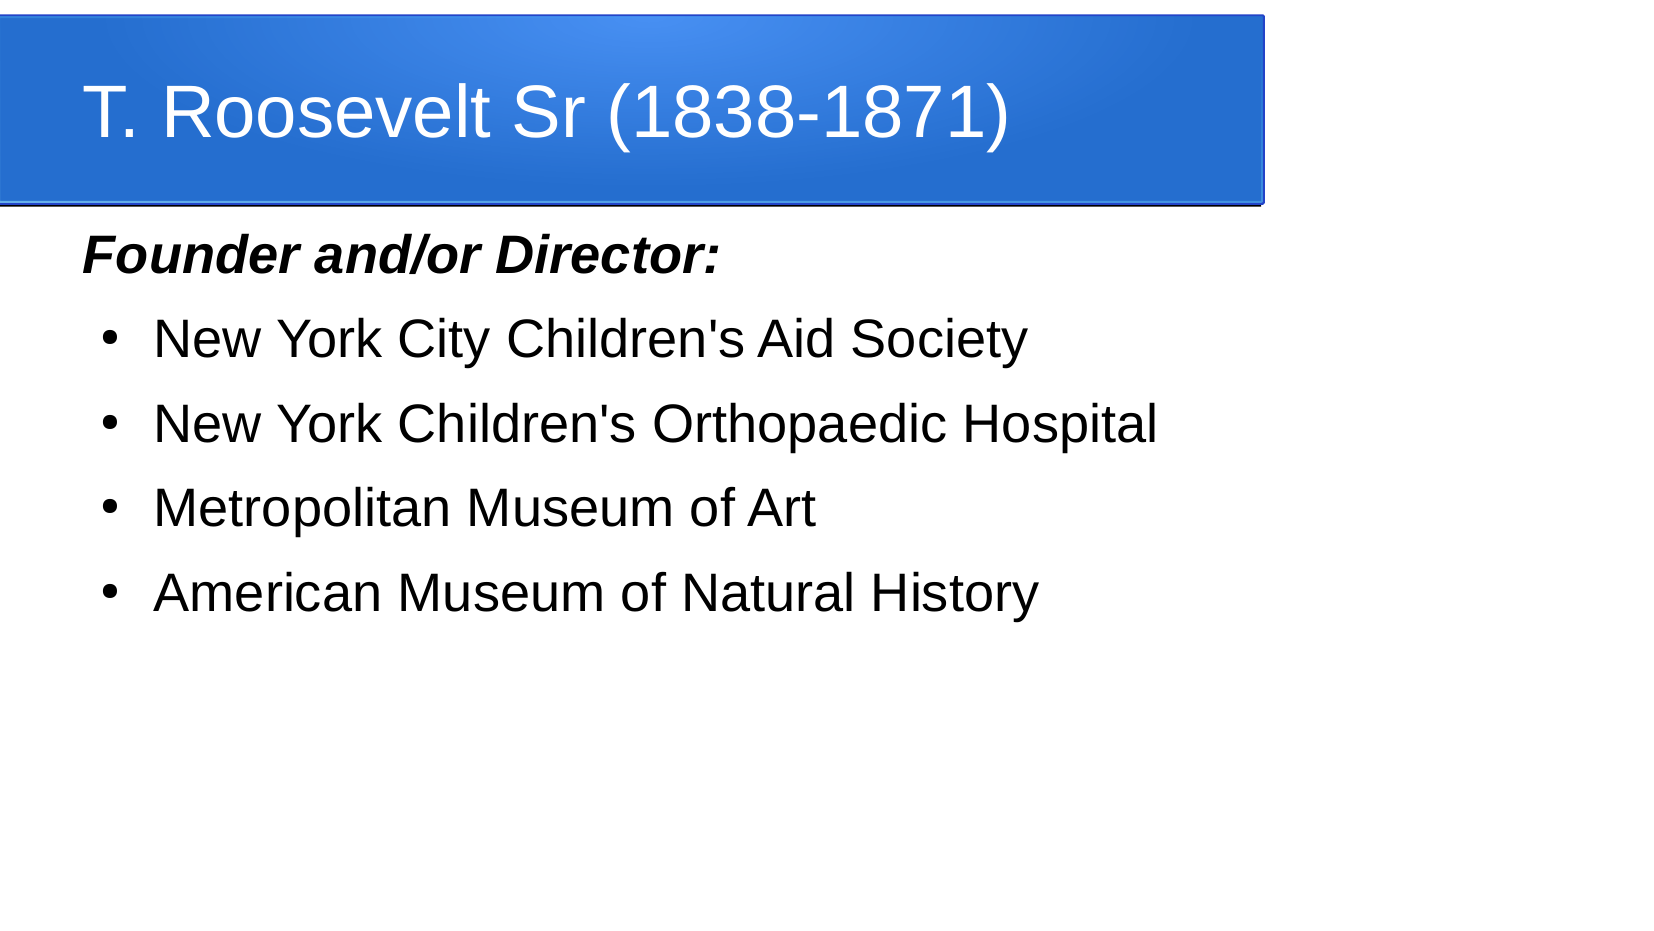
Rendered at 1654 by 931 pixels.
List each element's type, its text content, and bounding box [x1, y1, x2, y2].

title T. Roosevelt Sr (1838-1871) [82, 35, 1235, 189]
list Founder and/or Director: New York City Children's Aid Society New York Children's Orthopaedic Hospital Metropolitan Museum of Art American Museum of Natural History [82, 224, 1571, 764]
